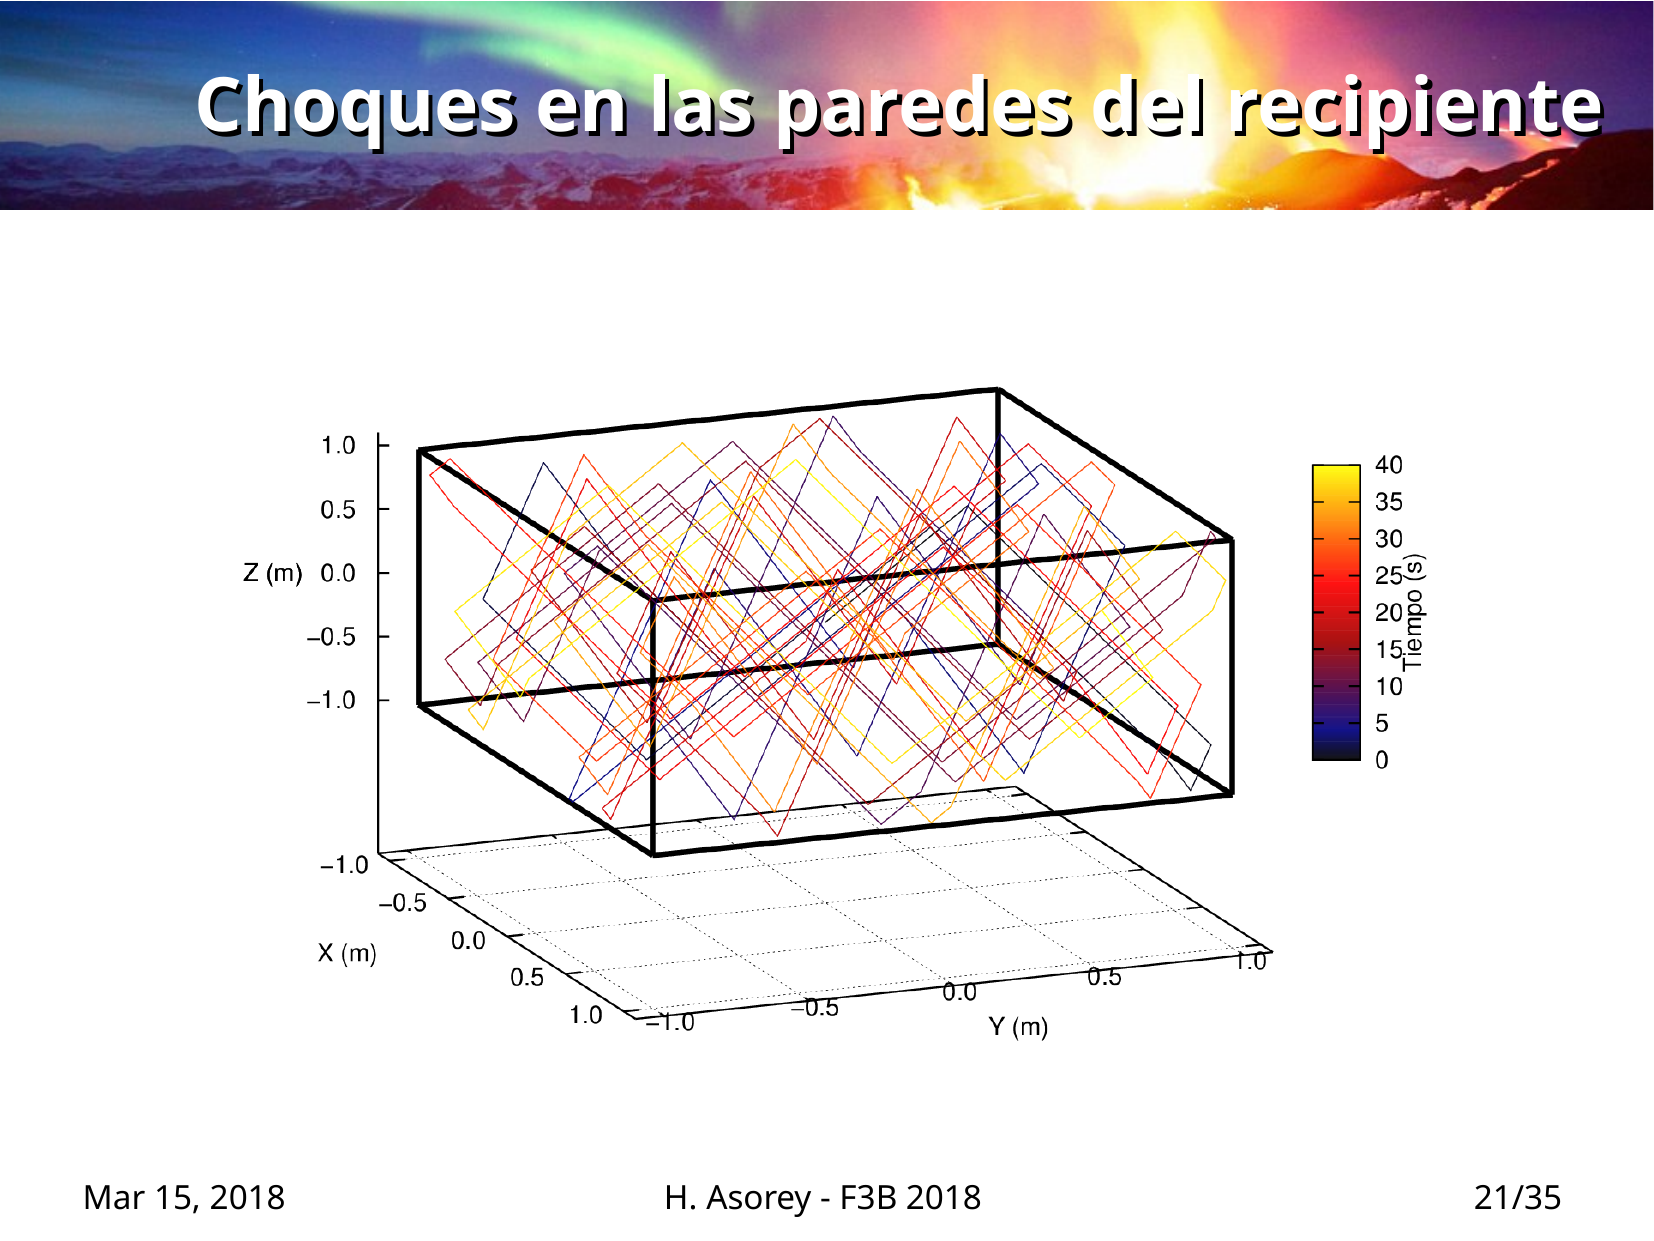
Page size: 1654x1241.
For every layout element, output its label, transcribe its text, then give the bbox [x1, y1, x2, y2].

picture [182, 254, 1468, 1156]
title Choques en las paredes del recipiente [45, 15, 1606, 191]
picture [0, 1, 1654, 210]
